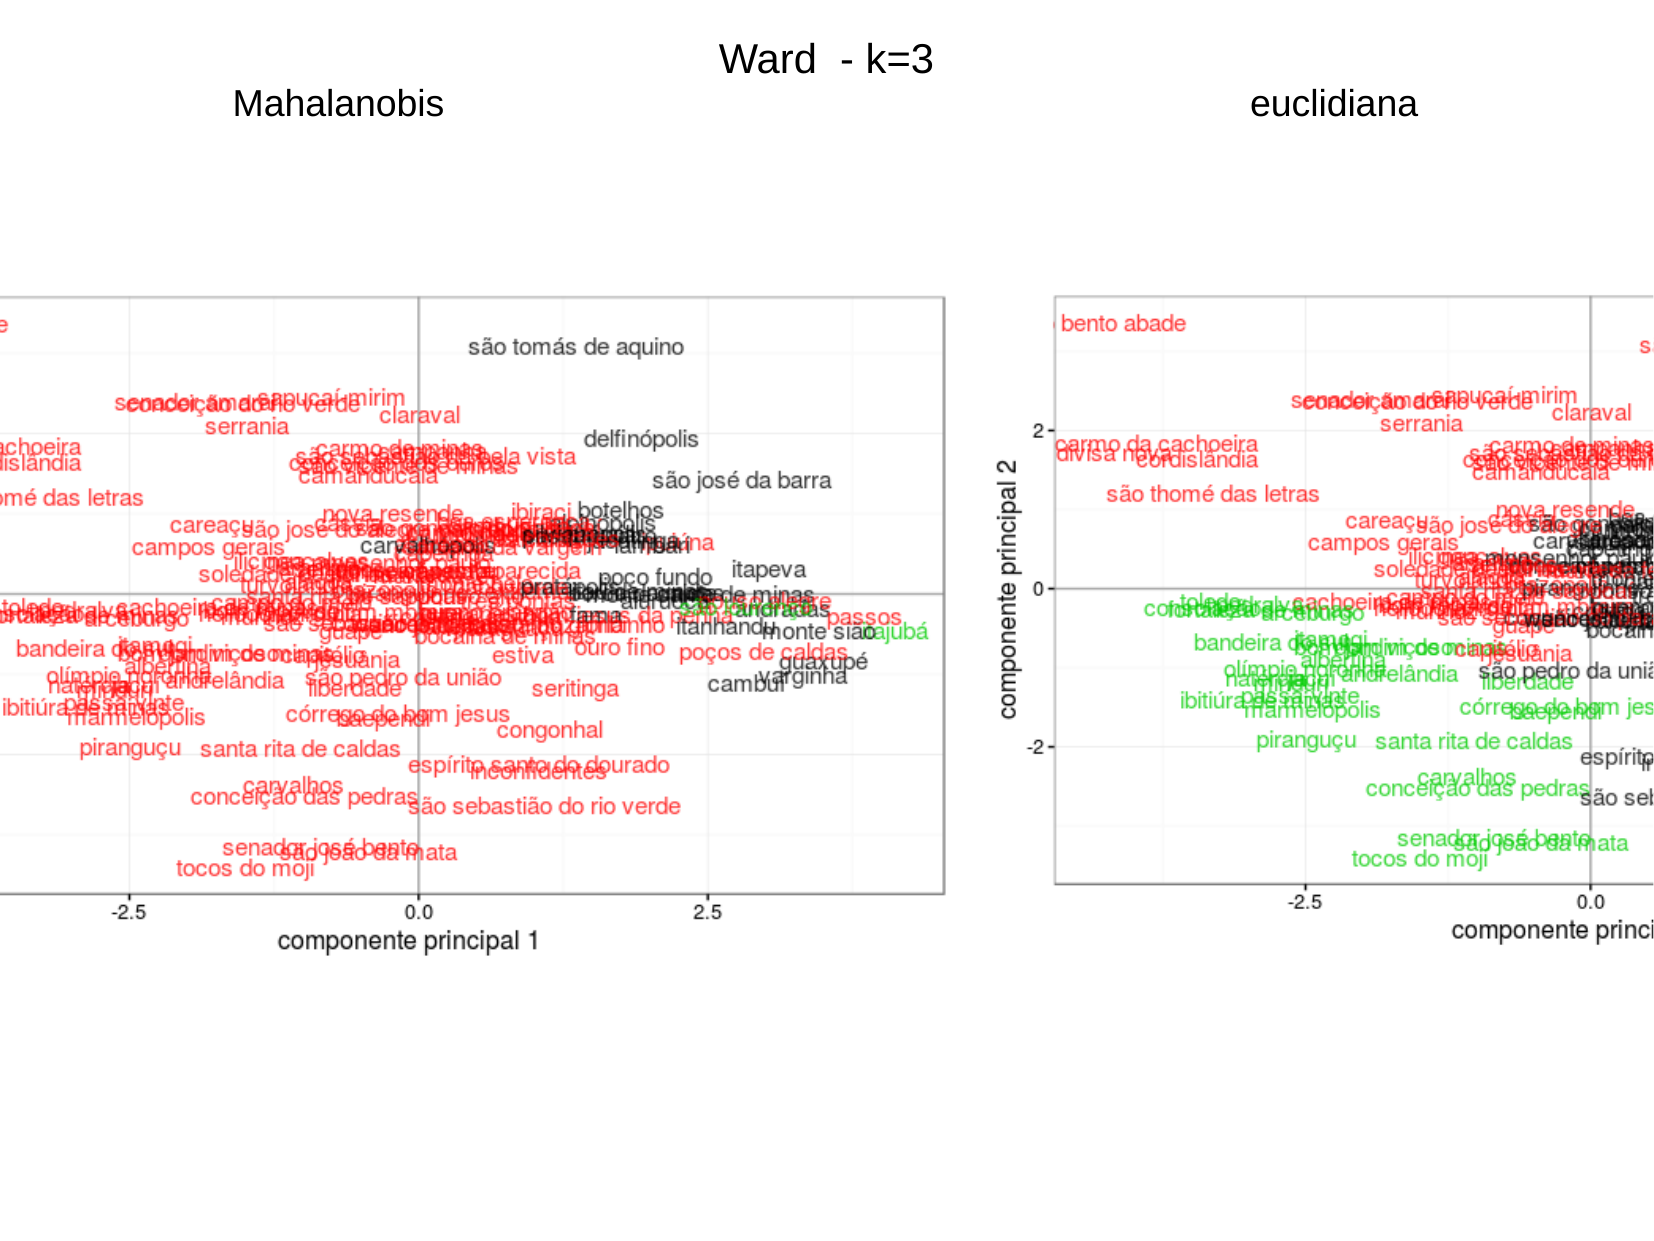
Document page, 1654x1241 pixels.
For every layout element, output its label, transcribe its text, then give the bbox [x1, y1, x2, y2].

picture [0, 247, 957, 967]
picture [980, 247, 1654, 956]
title Ward - k=3 Mahalanobis euclidiana [82, 0, 1571, 184]
